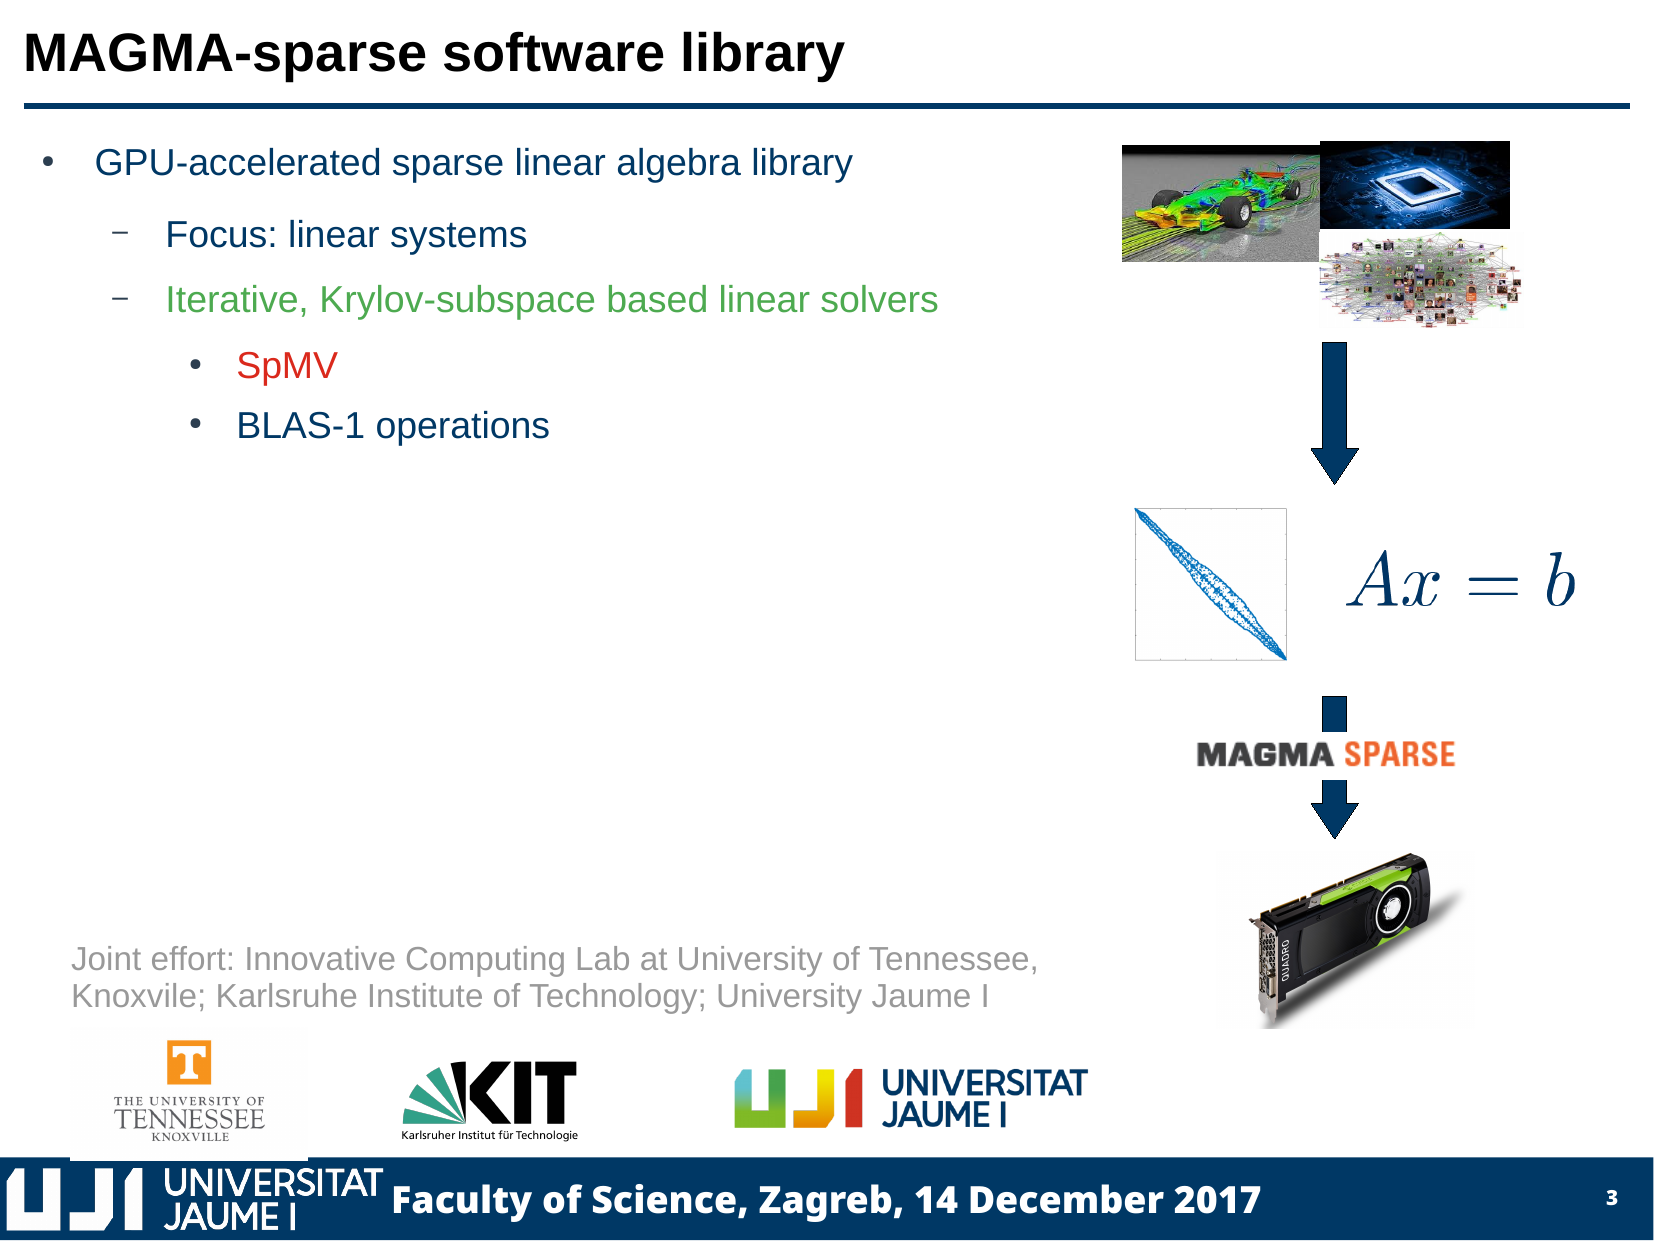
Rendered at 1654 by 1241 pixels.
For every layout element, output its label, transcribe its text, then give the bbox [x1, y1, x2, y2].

text_box [1322, 696, 1347, 732]
picture [1134, 507, 1288, 662]
picture [1216, 851, 1475, 1029]
text_box Joint effort: Innovative Computing Lab at University of Tennessee, Knoxvile; Karlsruhe Institute of Technology; University Jaume I [20, 933, 1099, 1028]
picture [1122, 141, 1524, 328]
list GPU-accelerated sparse linear algebra library Focus: linear systems Iterative, Krylov-subspace based linear solvers SpMV BLAS-1 operations [23, 141, 1040, 721]
text_box [1311, 342, 1359, 485]
text_box [1311, 780, 1359, 839]
picture [732, 1062, 1094, 1132]
picture [0, 1027, 390, 1241]
title MAGMA-sparse software library [23, 0, 1630, 107]
picture [1346, 550, 1575, 606]
picture [1189, 732, 1465, 780]
picture [401, 1057, 579, 1146]
